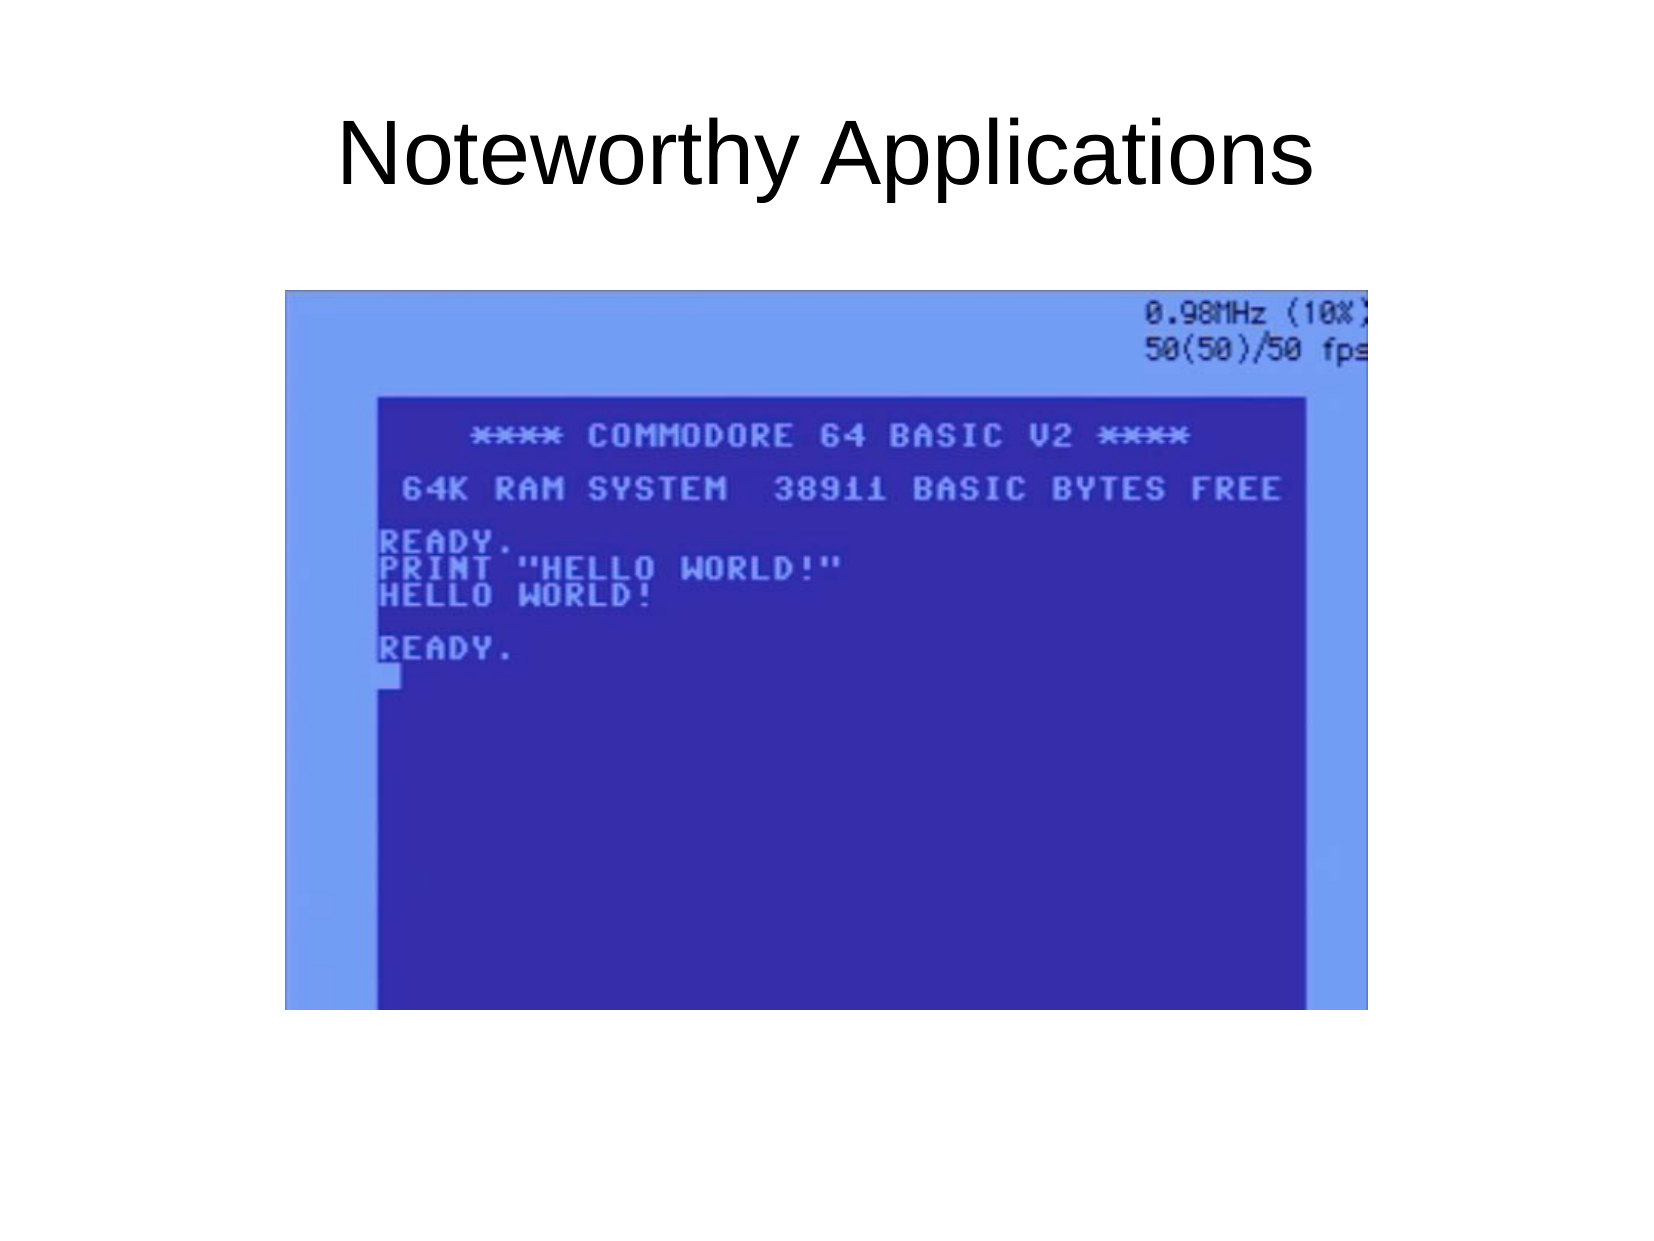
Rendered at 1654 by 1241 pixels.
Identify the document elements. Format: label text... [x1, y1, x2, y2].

picture [285, 290, 1368, 1010]
title Noteworthy Applications [82, 49, 1571, 257]
